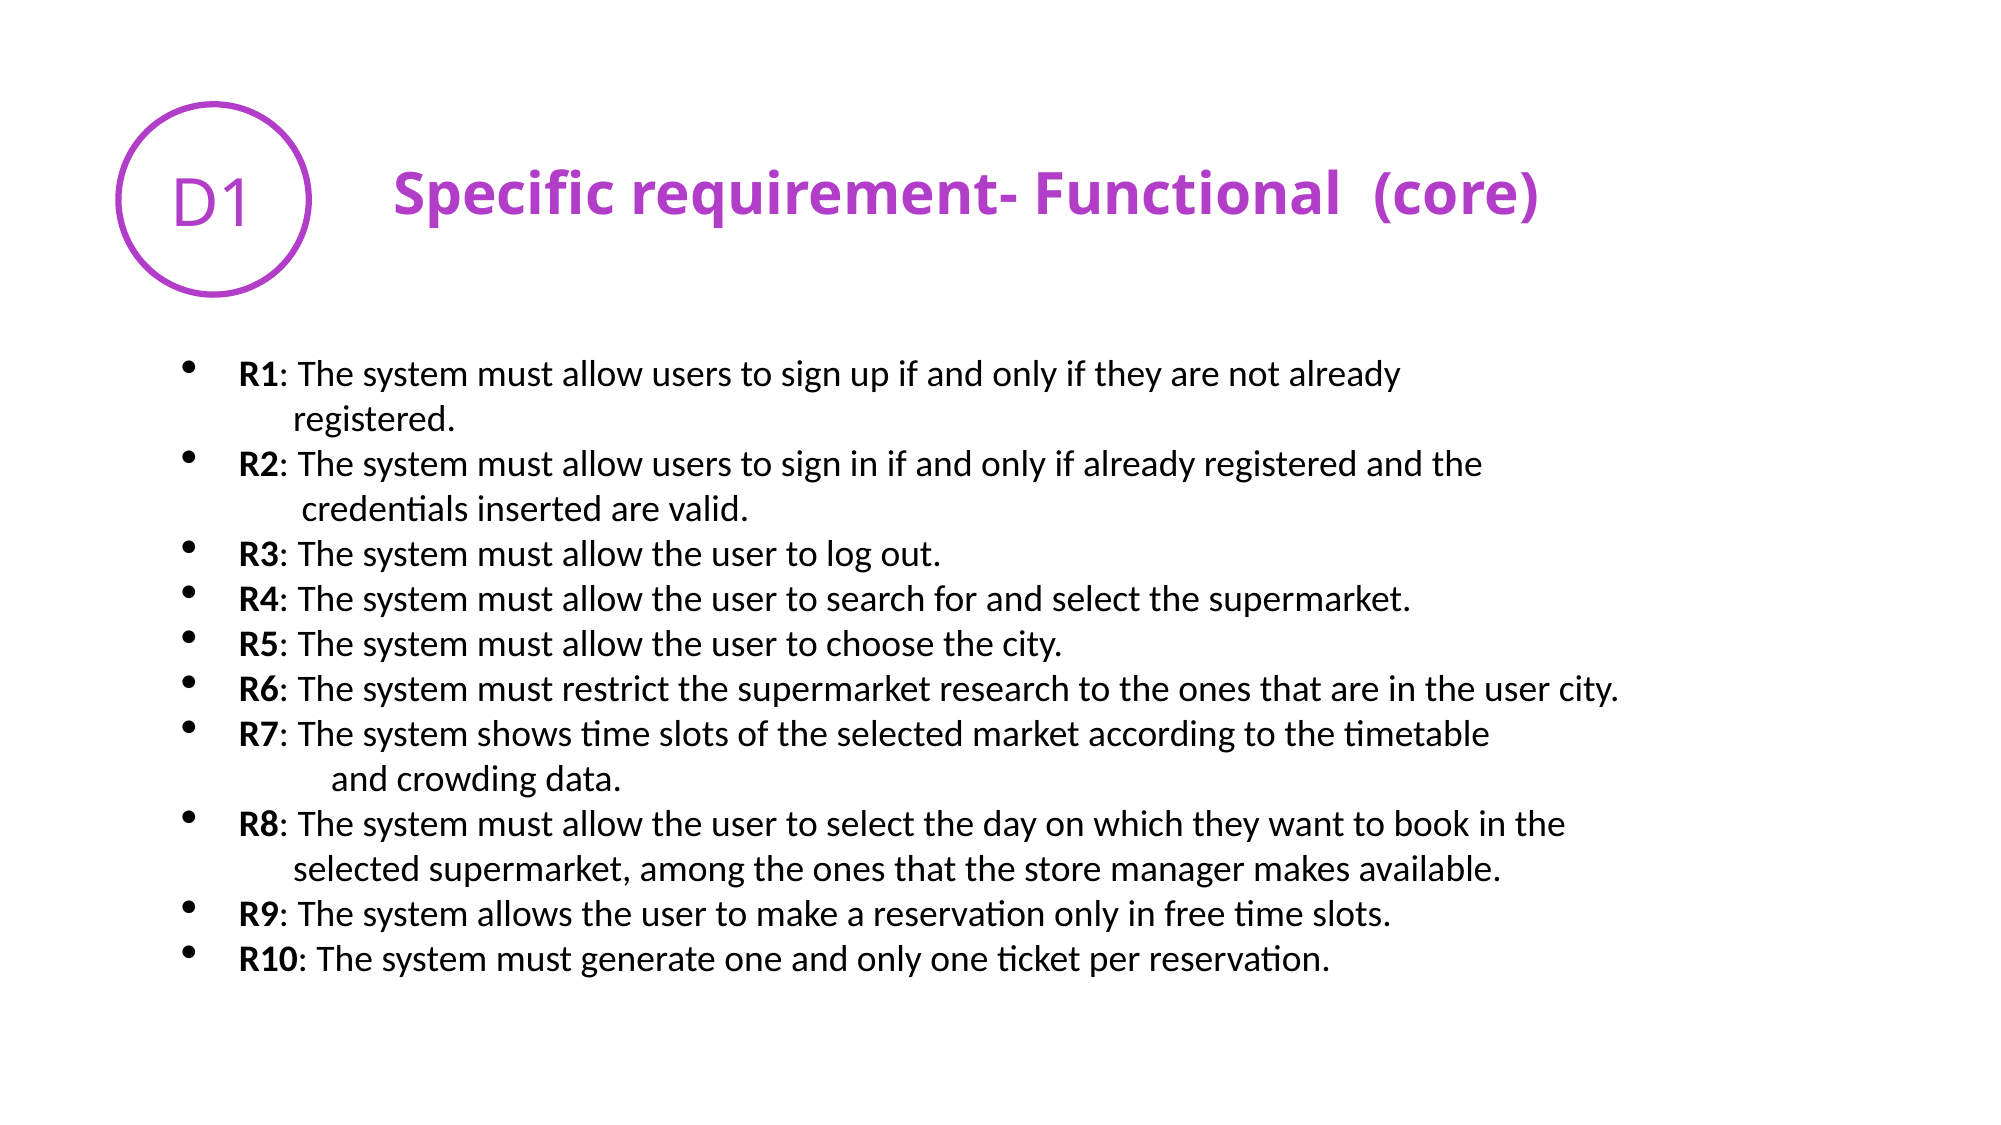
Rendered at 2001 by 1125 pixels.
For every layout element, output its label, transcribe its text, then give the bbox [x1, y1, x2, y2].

text_box D1 [118, 104, 309, 295]
list Specific requirement- Functional (core) [378, 156, 1694, 273]
text_box R1: The system must allow users to sign up if and only if they are not already registered. R2: The system must allow users to sign in if and only if already registered and the credentials inserted are valid. R3: The system must allow the user to log out. R4: The system must allow the user to search for and select the supermarket. R5: The system must allow the user to choose the city. R6: The system must restrict the supermarket research to the ones that are in the user city. R7: The system shows time slots of the selected market according to the timetable and crowding data. R8: The system must allow the user to select the day on which they want to book in the selected supermarket, among the ones that the store manager makes available. R9: The system allows the user to make a reservation only in free time slots. R10: The system must generate one and only one ticket per reservation. [167, 341, 1728, 1039]
